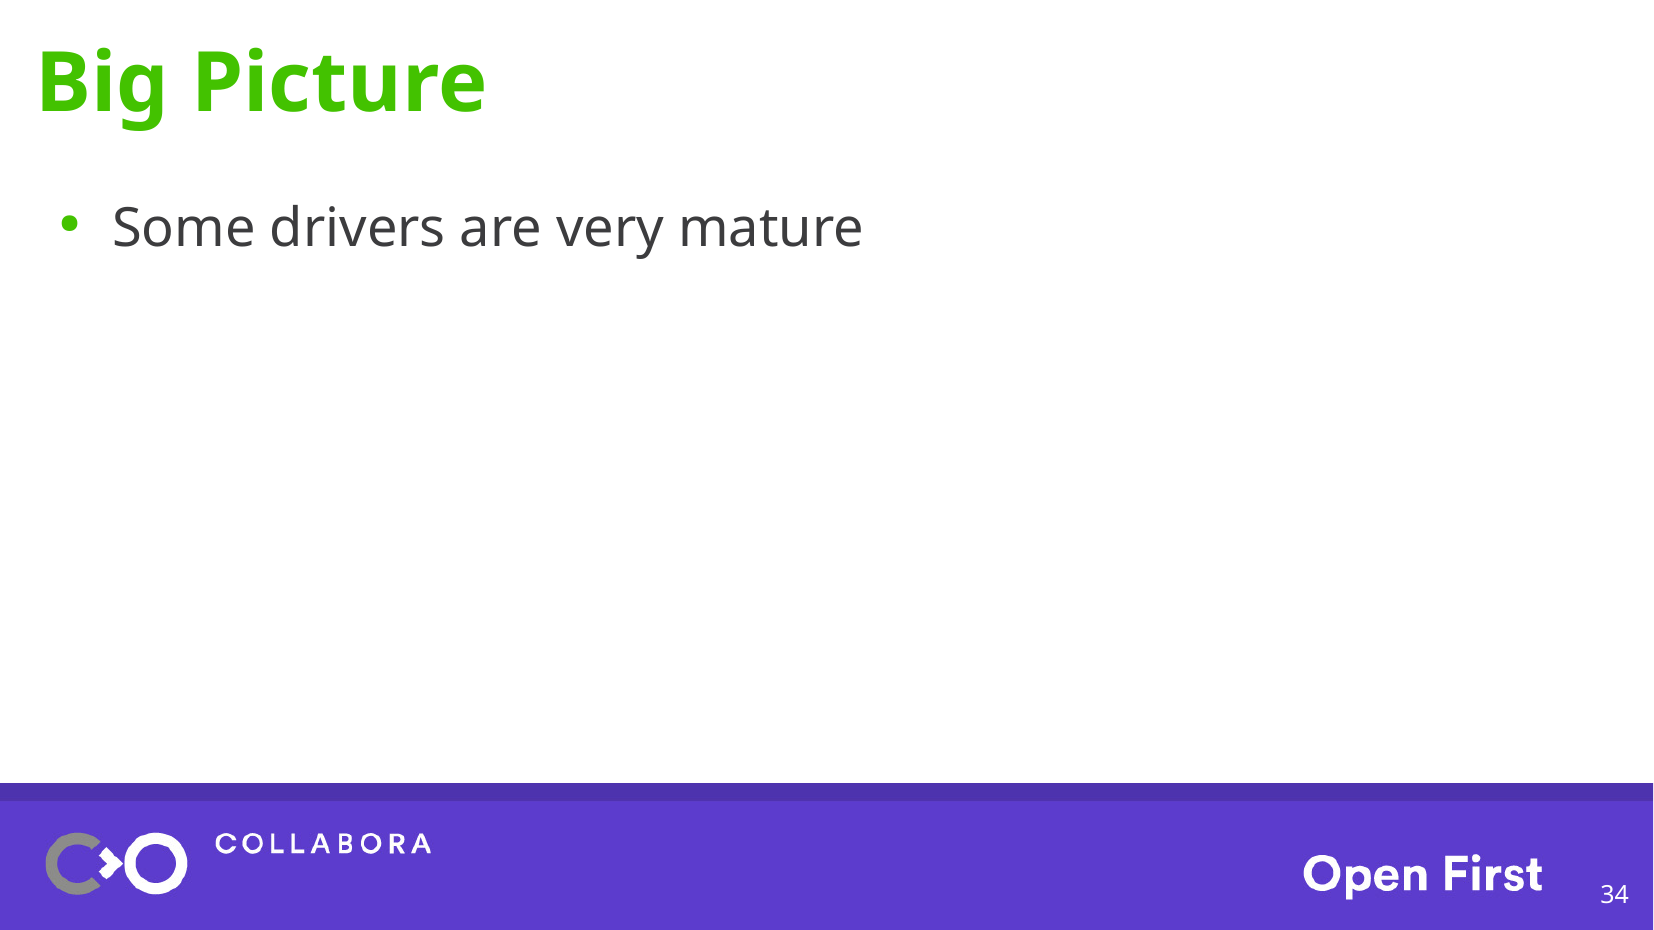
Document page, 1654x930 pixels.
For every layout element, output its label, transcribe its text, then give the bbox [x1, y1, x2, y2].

list Some drivers are very mature [41, 160, 1613, 804]
picture [0, 0, 1654, 930]
title Big Picture [35, 28, 1608, 192]
